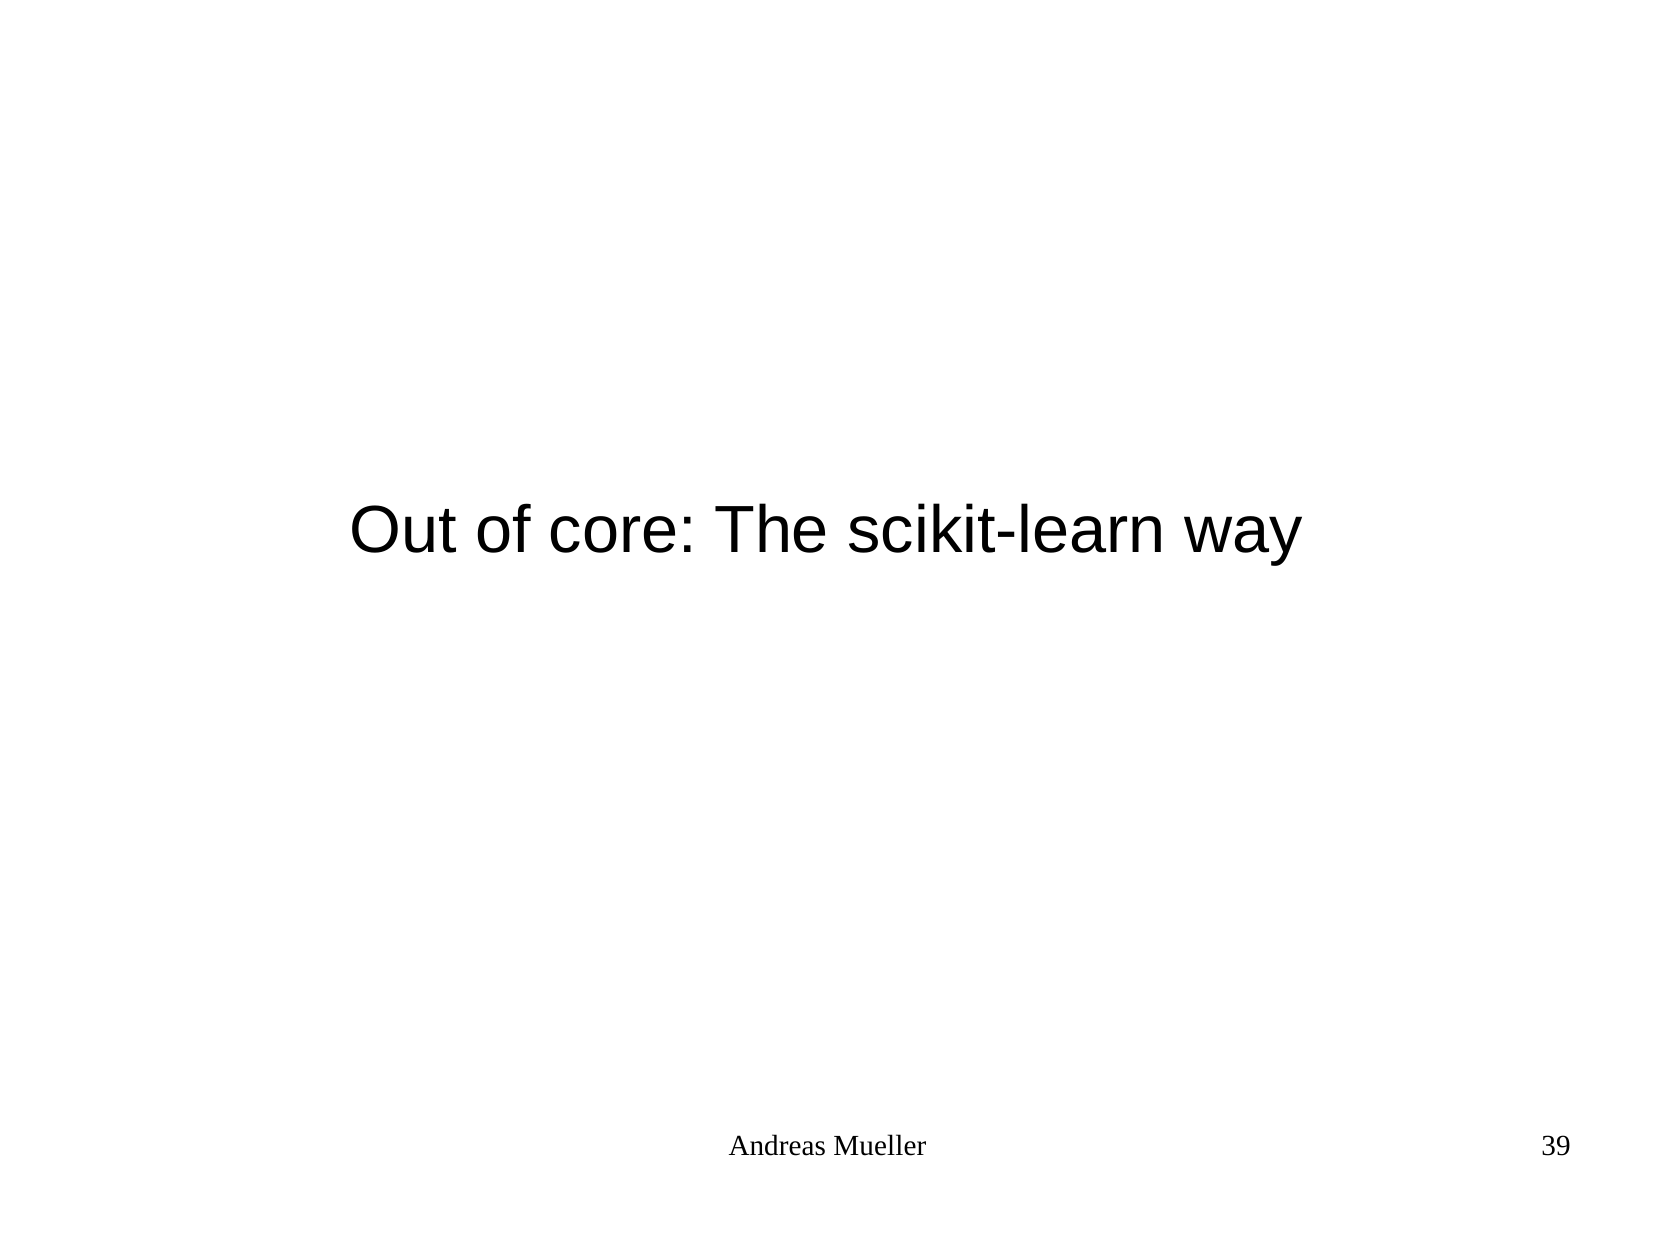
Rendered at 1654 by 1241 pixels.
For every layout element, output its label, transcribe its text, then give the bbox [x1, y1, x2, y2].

subtitle Out of core: The scikit-learn way [82, 49, 1571, 1010]
